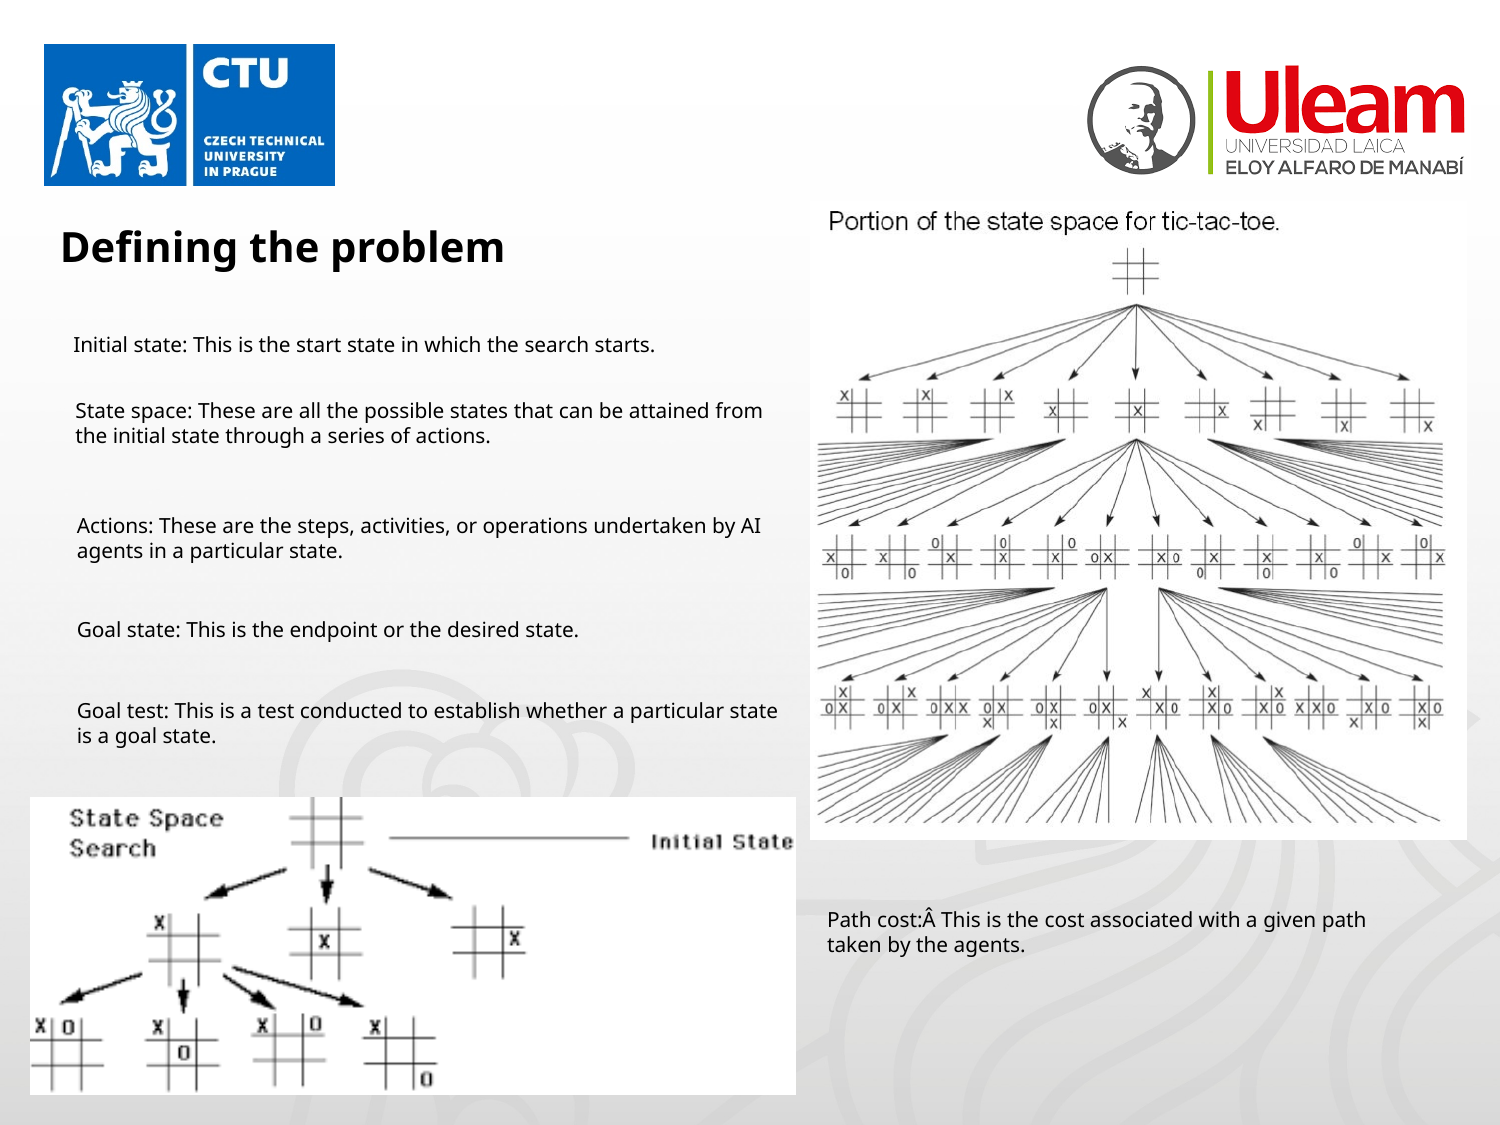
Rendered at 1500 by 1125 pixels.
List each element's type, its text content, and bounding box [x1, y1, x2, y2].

text_box Initial state: This is the start state in which the search starts. [58, 324, 736, 436]
text_box Goal state: This is the endpoint or the desired state. [62, 609, 650, 690]
text_box Goal test: This is a test conducted to establish whether a particular state is a goal state. [62, 690, 796, 826]
text_box Actions: These are the steps, activities, or operations undertaken by AI agents in a particular state. [62, 505, 796, 641]
title Defining the problem [45, 212, 810, 328]
text_box State space: These are all the possible states that can be attained from the initial state through a series of actions. [60, 389, 796, 526]
picture [0, 0, 1500, 1125]
text_box Path cost:Â This is the cost associated with a given path taken by the agents. [812, 899, 1441, 1036]
